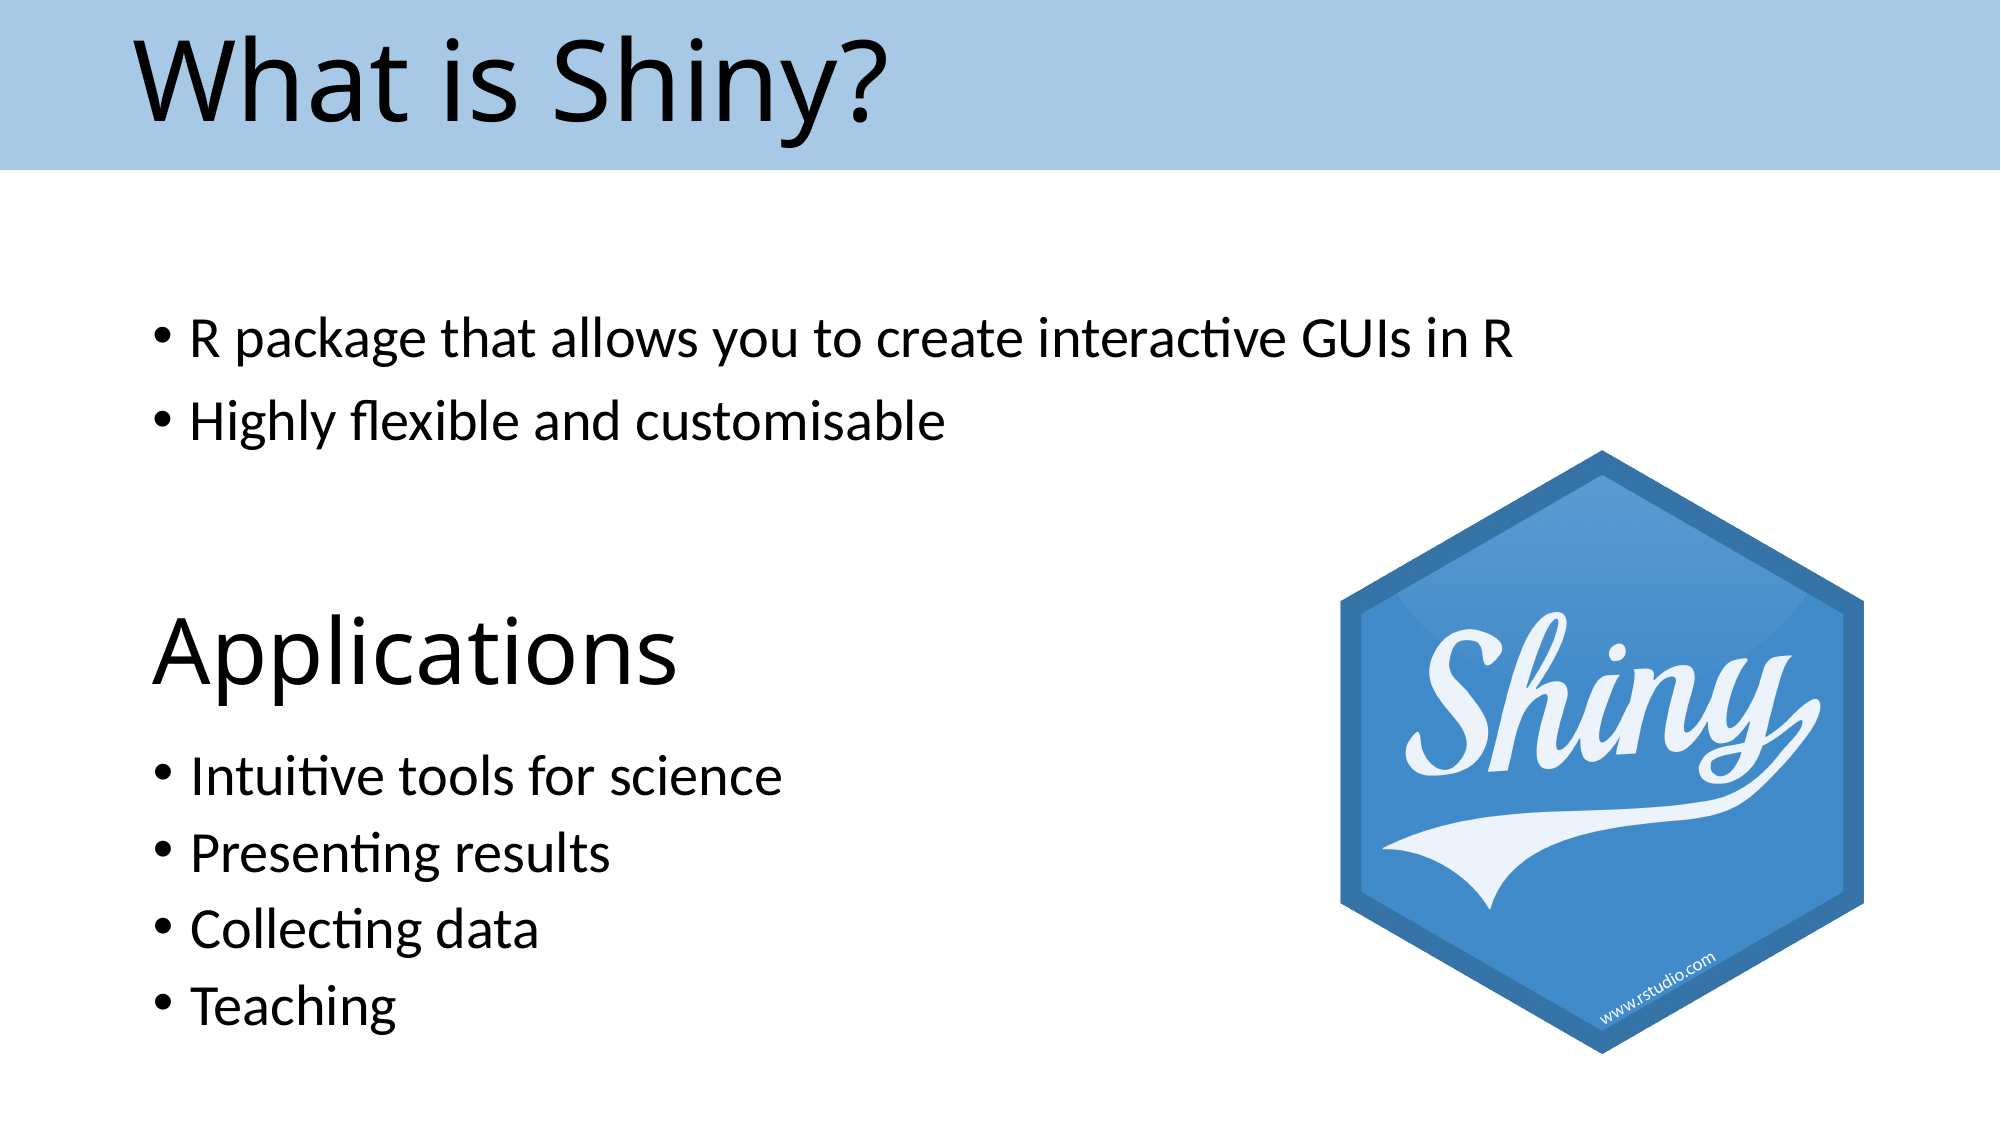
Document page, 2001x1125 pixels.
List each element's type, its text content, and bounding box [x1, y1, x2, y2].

picture [1340, 450, 1864, 1056]
text_box Applications [137, 589, 1340, 722]
text_box Intuitive tools for science Presenting results Collecting data Teaching [137, 743, 1863, 1066]
title What is Shiny? [0, 0, 2000, 171]
list R package that allows you to create interactive GUIs in R Highly flexible and customisable [137, 299, 1863, 517]
